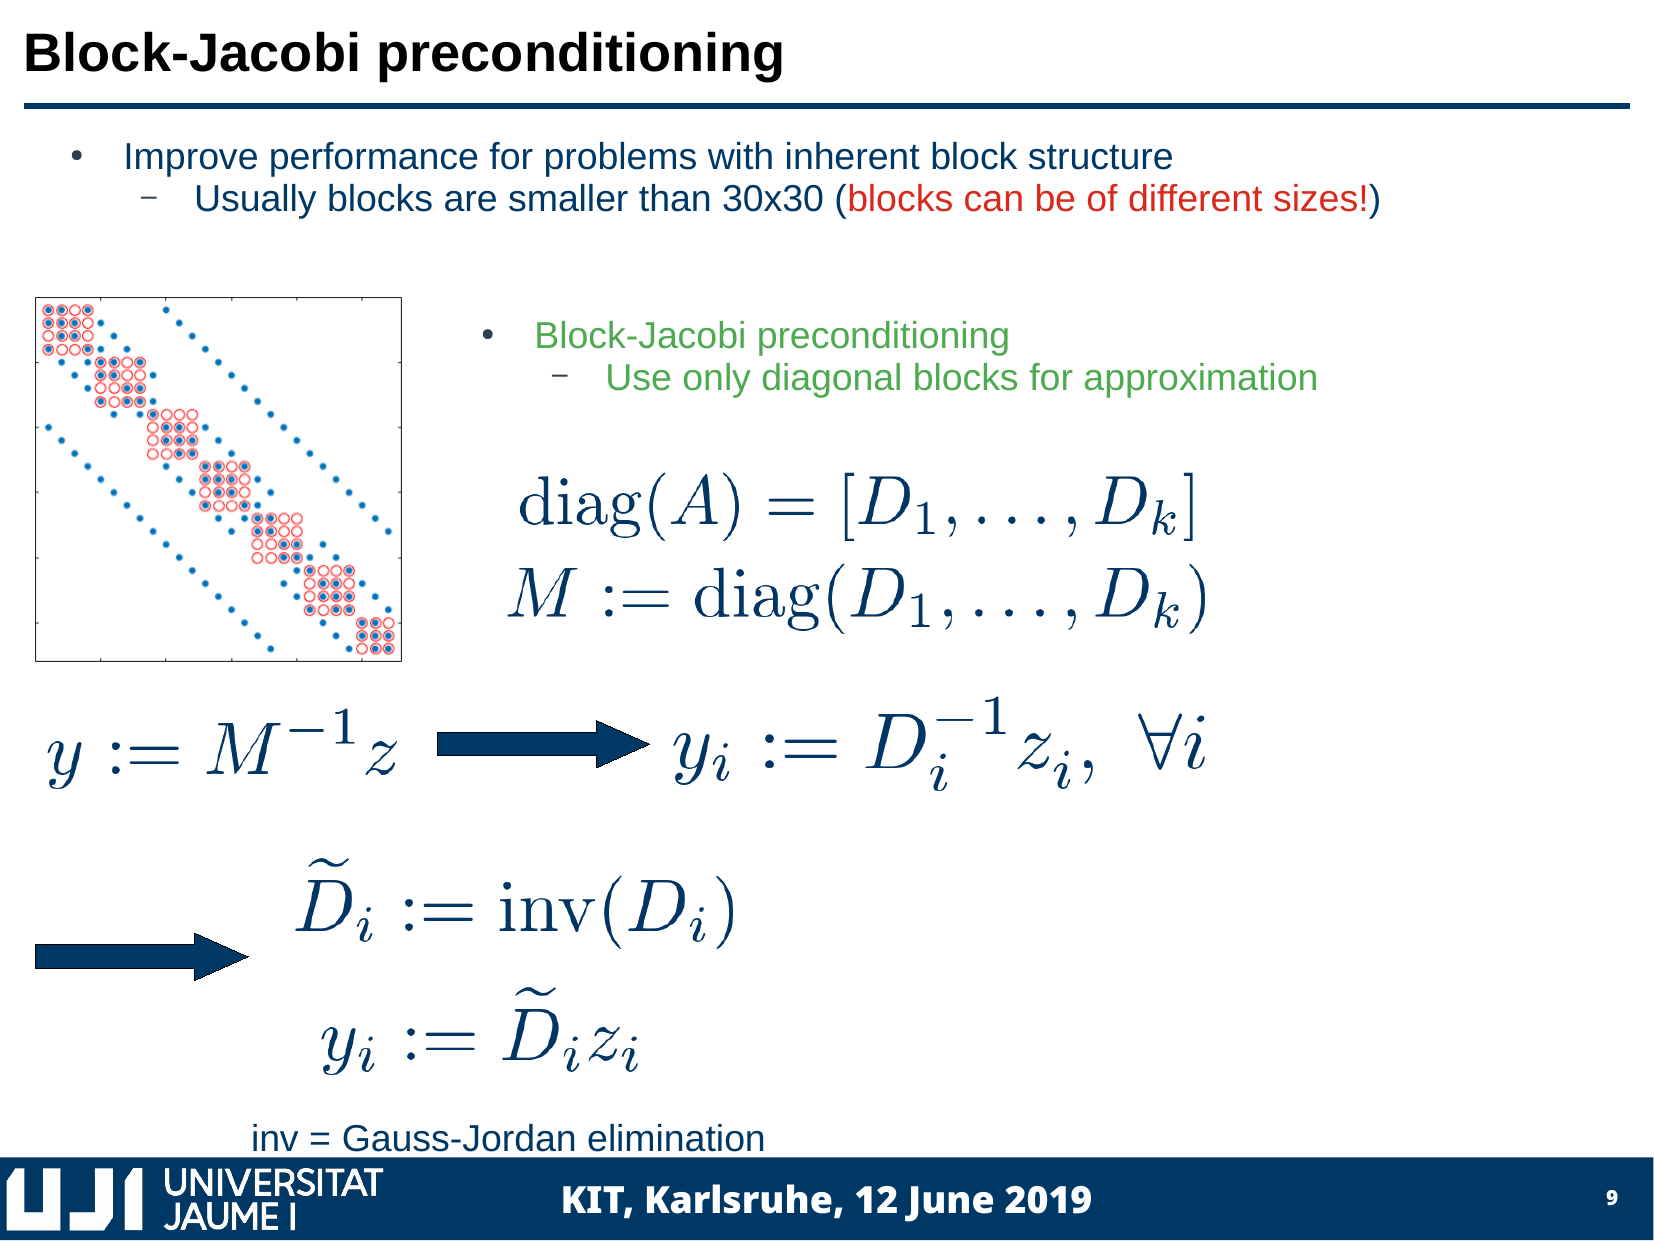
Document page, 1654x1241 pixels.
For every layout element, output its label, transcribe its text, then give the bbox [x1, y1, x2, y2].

picture [0, 1158, 390, 1241]
picture [35, 297, 402, 662]
picture [507, 563, 1205, 634]
text_box [437, 720, 650, 768]
text_box [35, 933, 249, 981]
picture [295, 858, 733, 949]
text_box inv = Gauss-Jordan elimination [236, 1110, 781, 1168]
text_box Improve performance for problems with inherent block structure Usually blocks are smaller than 30x30 (blocks can be of different sizes!) [37, 128, 1583, 260]
picture [47, 708, 397, 789]
text_box Block-Jacobi preconditioning Use only diagonal blocks for approximation [448, 307, 1424, 414]
title Block-Jacobi preconditioning [23, 0, 1630, 107]
picture [673, 696, 1205, 791]
picture [519, 472, 1193, 541]
picture [321, 987, 638, 1075]
